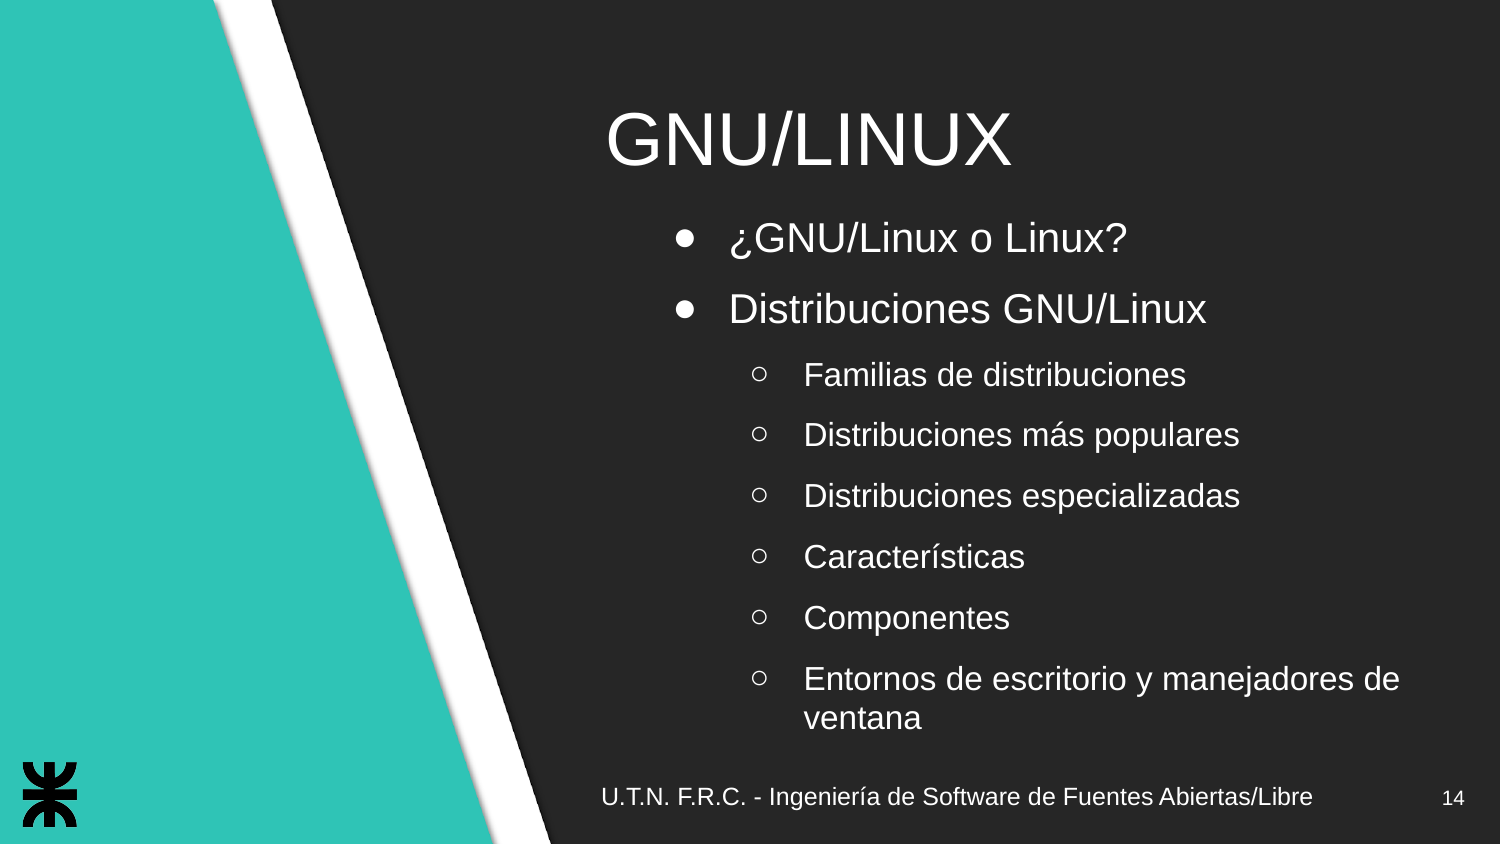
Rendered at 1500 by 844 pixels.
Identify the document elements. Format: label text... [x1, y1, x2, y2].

title U.T.N. F.R.C. - Ingeniería de Software de Fuentes Abiertas/Libre [462, 748, 1454, 843]
subtitle ¿GNU/Linux o Linux? Distribuciones GNU/Linux Familias de distribuciones Distribuciones más populares Distribuciones especializadas Características Componentes Entornos de escritorio y manejadores de ventana [638, 196, 1454, 748]
title GNU/LINUX [590, 0, 1326, 296]
picture [0, 0, 1500, 844]
slide_number <number> [1454, 764, 1480, 830]
